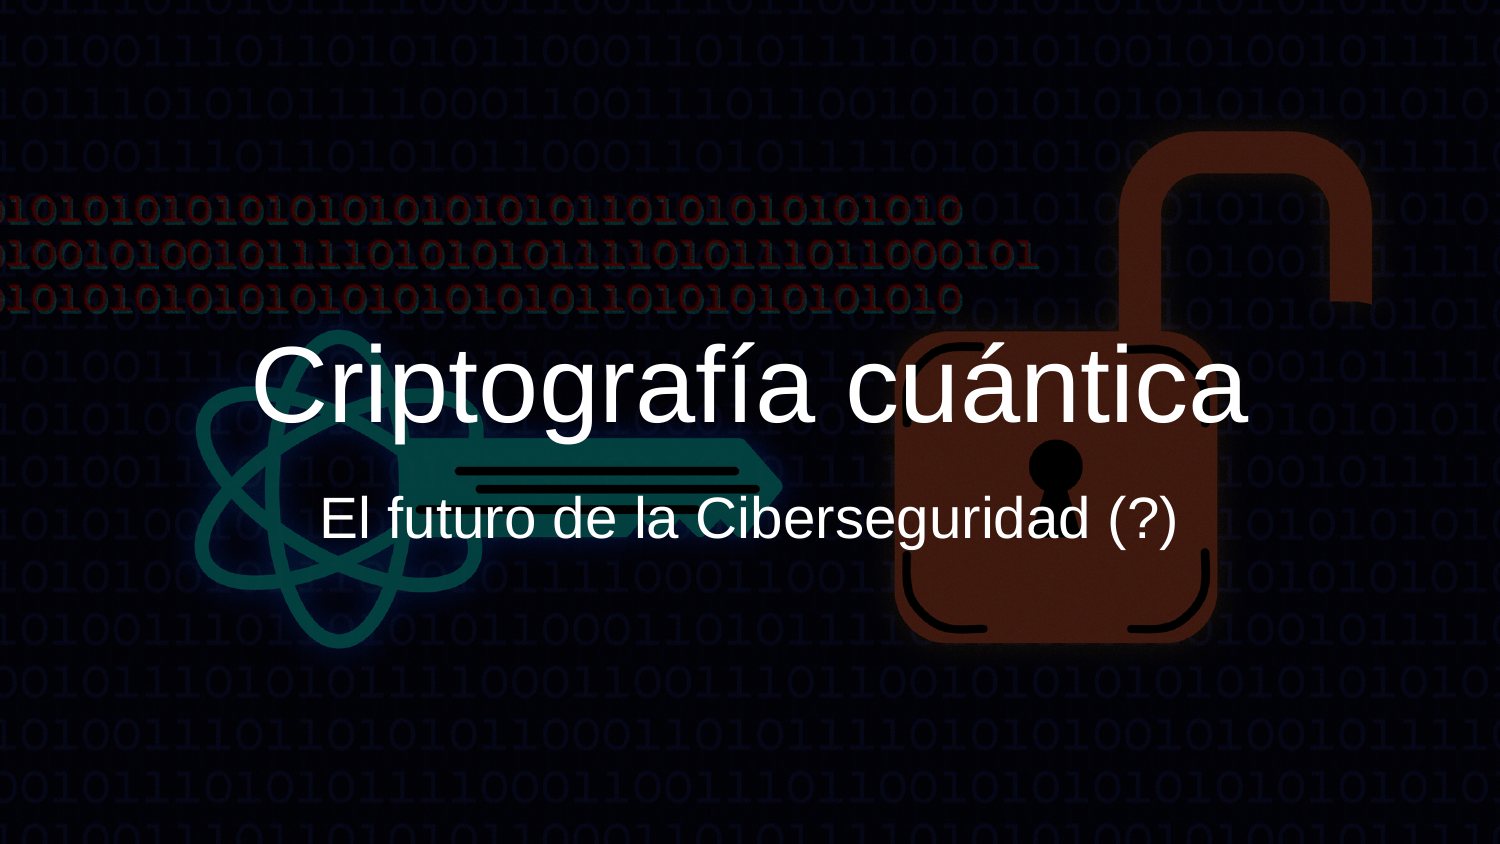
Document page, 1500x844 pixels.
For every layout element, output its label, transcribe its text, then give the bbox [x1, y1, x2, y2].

subtitle El futuro de la Ciberseguridad (?) [51, 464, 1449, 595]
picture [0, 0, 1500, 844]
title Criptografía cuántica [51, 122, 1449, 459]
